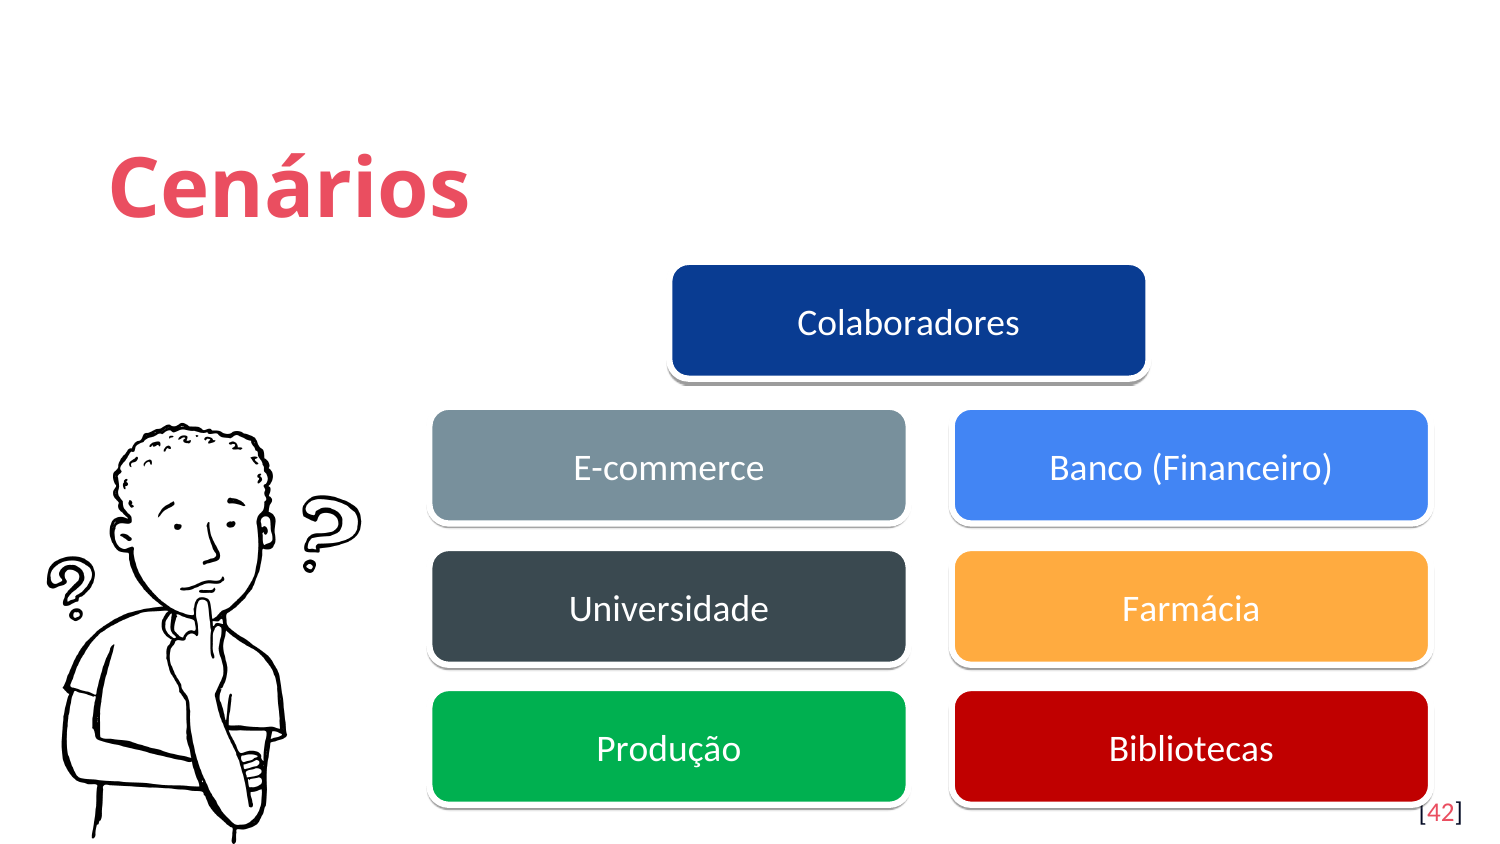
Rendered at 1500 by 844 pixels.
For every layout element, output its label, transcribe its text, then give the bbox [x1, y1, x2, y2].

slide_number [42] [1403, 779, 1494, 844]
text_box Farmácia [951, 547, 1432, 665]
text_box Universidade [429, 547, 909, 665]
text_box E-commerce [429, 406, 909, 524]
text_box Produção [429, 687, 909, 805]
picture [0, 421, 415, 844]
text_box Cenários [92, 104, 1408, 243]
text_box Colaboradores [669, 261, 1149, 379]
text_box Banco (Financeiro) [951, 406, 1432, 524]
text_box Bibliotecas [951, 687, 1432, 805]
